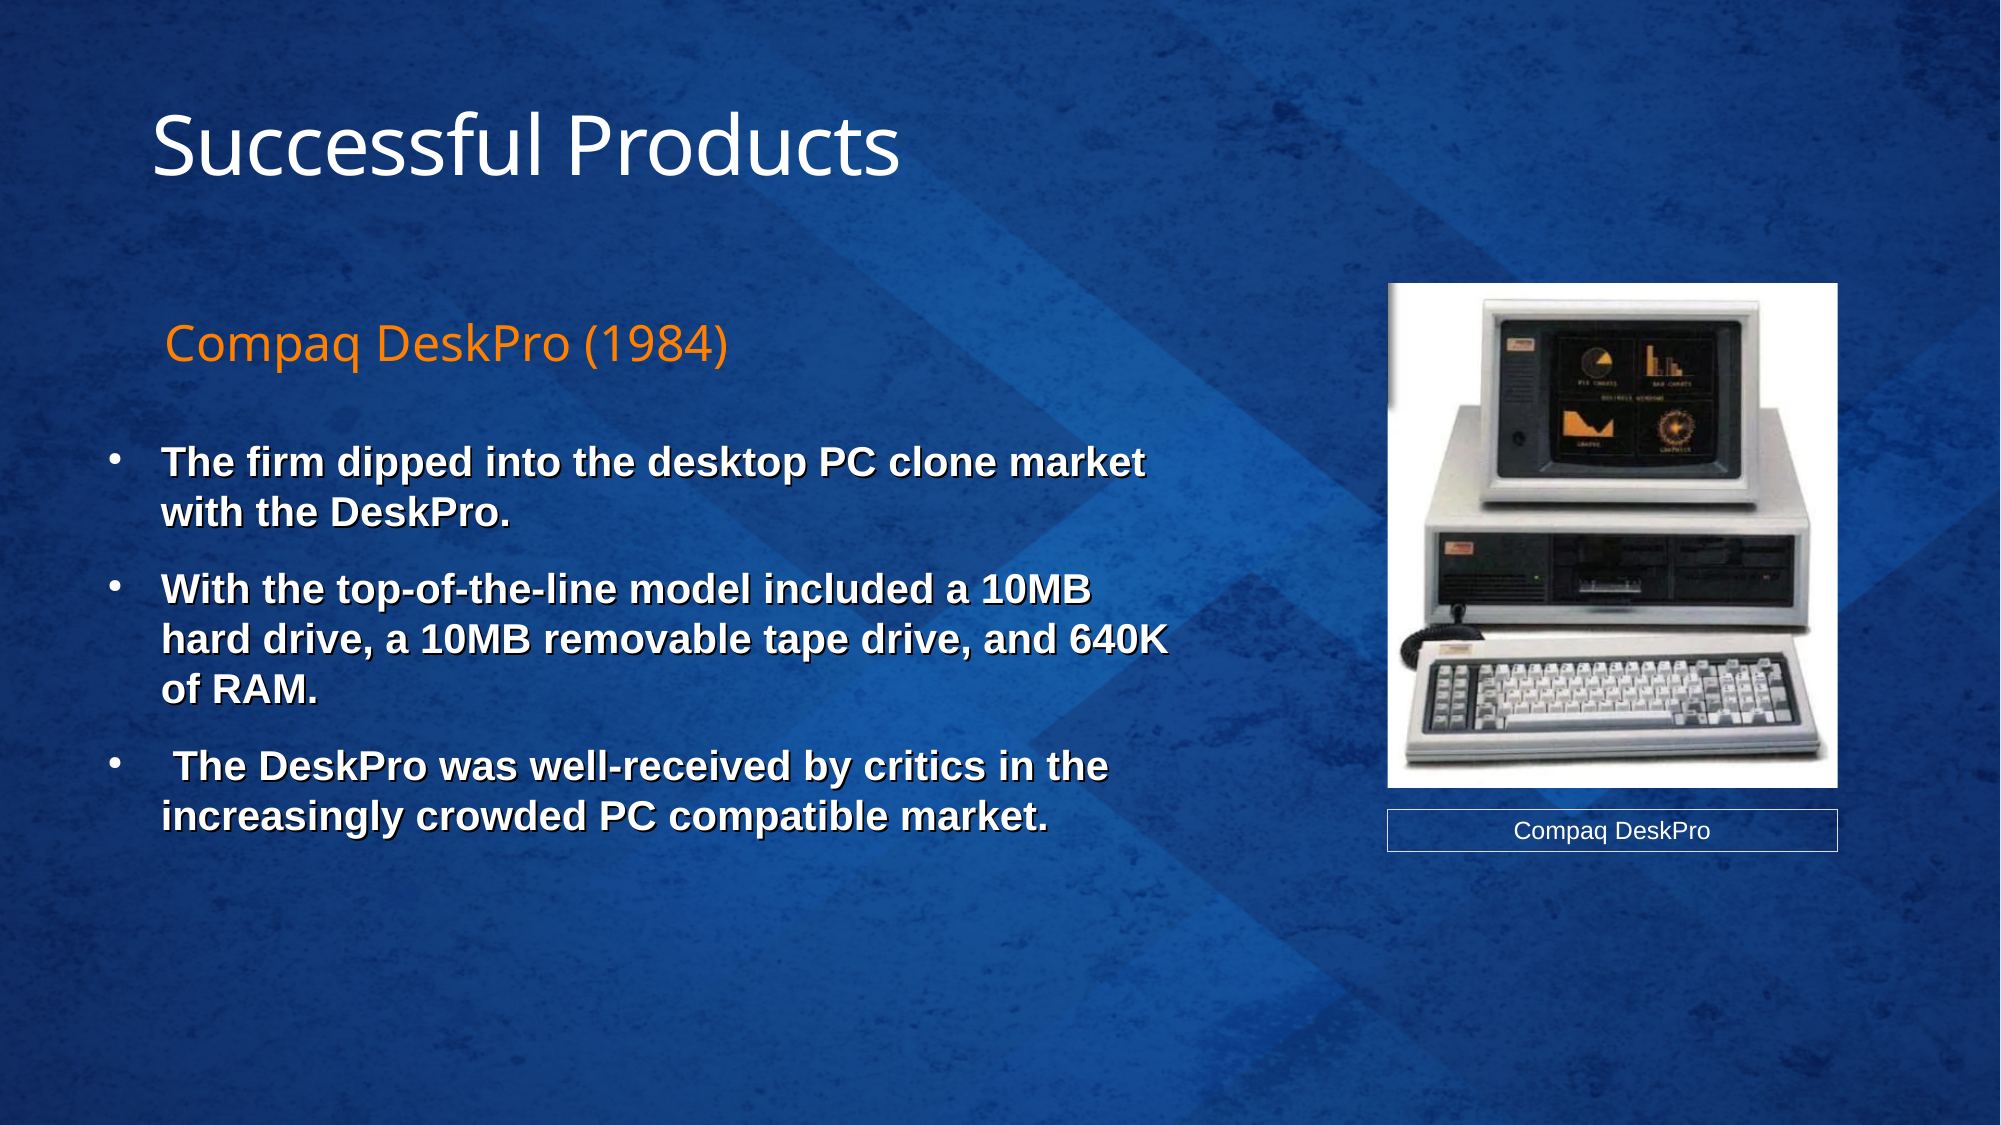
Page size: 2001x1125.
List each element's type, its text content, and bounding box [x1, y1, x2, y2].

picture [0, 0, 2001, 1125]
text_box Compaq DeskPro [1387, 809, 1838, 852]
text_box Compaq DeskPro (1984) [150, 300, 965, 376]
title Successful Products [136, 71, 1538, 226]
list The firm dipped into the desktop PC clone market with the DeskPro. With the top-of-the-line model included a 10MB hard drive, a 10MB removable tape drive, and 640K of RAM. The DeskPro was well-received by critics in the increasingly crowded PC compatible market. [75, 393, 1201, 881]
